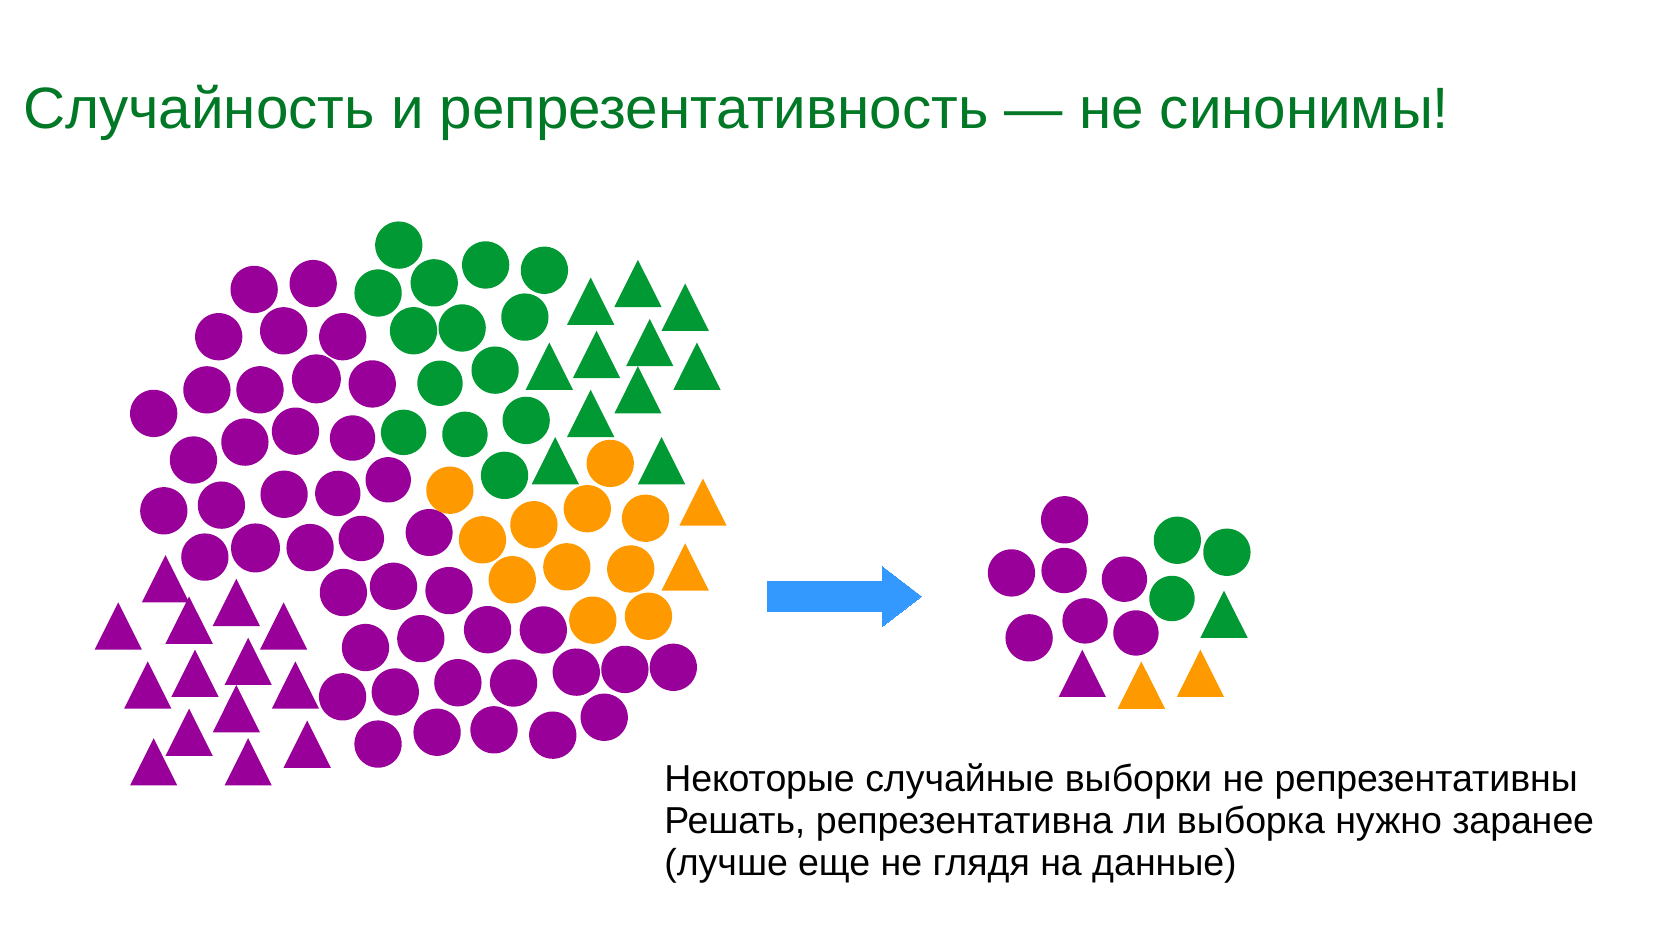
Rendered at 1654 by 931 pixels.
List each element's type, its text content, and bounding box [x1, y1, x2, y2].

text_box [169, 436, 218, 484]
text_box [413, 708, 461, 756]
text_box [405, 466, 474, 557]
text_box [348, 360, 396, 408]
text_box [569, 596, 617, 644]
text_box [1203, 528, 1251, 576]
text_box [1149, 575, 1195, 622]
text_box [389, 304, 486, 355]
text_box [567, 277, 615, 325]
text_box [637, 437, 686, 485]
text_box [319, 568, 368, 617]
text_box [567, 389, 615, 438]
text_box [1153, 516, 1201, 564]
text_box [519, 606, 567, 654]
title Случайность и репрезентативность — не синонимы! [23, 23, 1630, 193]
text_box [987, 549, 1036, 597]
text_box [260, 307, 308, 355]
text_box [572, 330, 621, 379]
text_box [354, 720, 402, 768]
text_box [601, 643, 697, 694]
text_box [271, 661, 320, 709]
text_box [1176, 649, 1225, 697]
text_box [520, 246, 569, 294]
text_box [259, 602, 308, 650]
text_box [375, 221, 423, 269]
text_box [130, 389, 178, 438]
text_box [661, 543, 709, 591]
text_box [236, 366, 284, 414]
text_box [371, 668, 419, 716]
text_box [380, 409, 427, 456]
text_box [543, 543, 591, 591]
text_box [212, 637, 272, 733]
text_box [480, 451, 529, 500]
text_box [140, 487, 188, 535]
text_box [607, 545, 655, 593]
text_box [661, 283, 709, 331]
text_box [318, 673, 367, 721]
text_box [458, 516, 536, 604]
text_box [470, 706, 518, 754]
text_box [531, 437, 579, 485]
text_box [425, 566, 473, 615]
text_box [614, 318, 674, 414]
text_box [197, 481, 246, 529]
text_box [410, 259, 458, 307]
text_box [1200, 590, 1248, 638]
text_box [417, 360, 463, 406]
text_box [1117, 661, 1166, 709]
text_box [563, 485, 611, 533]
text_box [679, 478, 727, 526]
text_box [525, 342, 574, 390]
text_box [621, 494, 670, 542]
text_box [434, 659, 482, 707]
text_box [463, 606, 512, 654]
text_box [130, 738, 178, 786]
text_box [231, 523, 280, 573]
text_box [471, 346, 519, 394]
text_box [369, 562, 418, 610]
text_box [586, 439, 634, 488]
text_box [1005, 614, 1053, 662]
text_box [94, 602, 142, 650]
text_box [510, 501, 558, 549]
text_box [260, 470, 308, 518]
text_box [489, 659, 538, 707]
text_box [1041, 547, 1087, 594]
text_box [286, 523, 334, 572]
text_box [341, 623, 390, 672]
text_box [462, 241, 510, 289]
text_box [221, 418, 269, 466]
text_box [1113, 610, 1159, 656]
text_box [315, 470, 361, 517]
text_box [171, 649, 219, 697]
text_box [529, 711, 577, 759]
text_box [124, 661, 172, 709]
text_box [1062, 598, 1108, 644]
text_box [329, 415, 376, 461]
text_box [195, 313, 243, 361]
text_box [397, 615, 445, 663]
text_box [673, 342, 721, 390]
text_box [442, 411, 488, 458]
text_box [767, 566, 922, 627]
text_box [230, 265, 278, 314]
text_box [289, 259, 337, 308]
text_box [338, 515, 385, 562]
text_box [580, 693, 628, 741]
text_box [614, 259, 662, 308]
text_box [1058, 649, 1106, 697]
text_box [502, 396, 550, 445]
text_box [365, 457, 411, 503]
text_box Некоторые случайные выборки не репрезентативны Решать, репрезентативна ли выборка нужно заранее (лучше еще не глядя на данные) [649, 750, 1621, 891]
text_box [183, 366, 231, 414]
text_box [224, 738, 272, 786]
text_box [1040, 496, 1089, 544]
text_box [624, 592, 673, 640]
text_box [552, 648, 600, 696]
text_box [212, 578, 261, 627]
text_box [1101, 556, 1148, 602]
text_box [354, 269, 402, 317]
text_box [291, 313, 367, 404]
text_box [181, 533, 229, 581]
text_box [501, 293, 549, 341]
text_box [283, 720, 331, 768]
text_box [271, 407, 320, 455]
text_box [165, 708, 213, 756]
text_box [141, 555, 213, 644]
